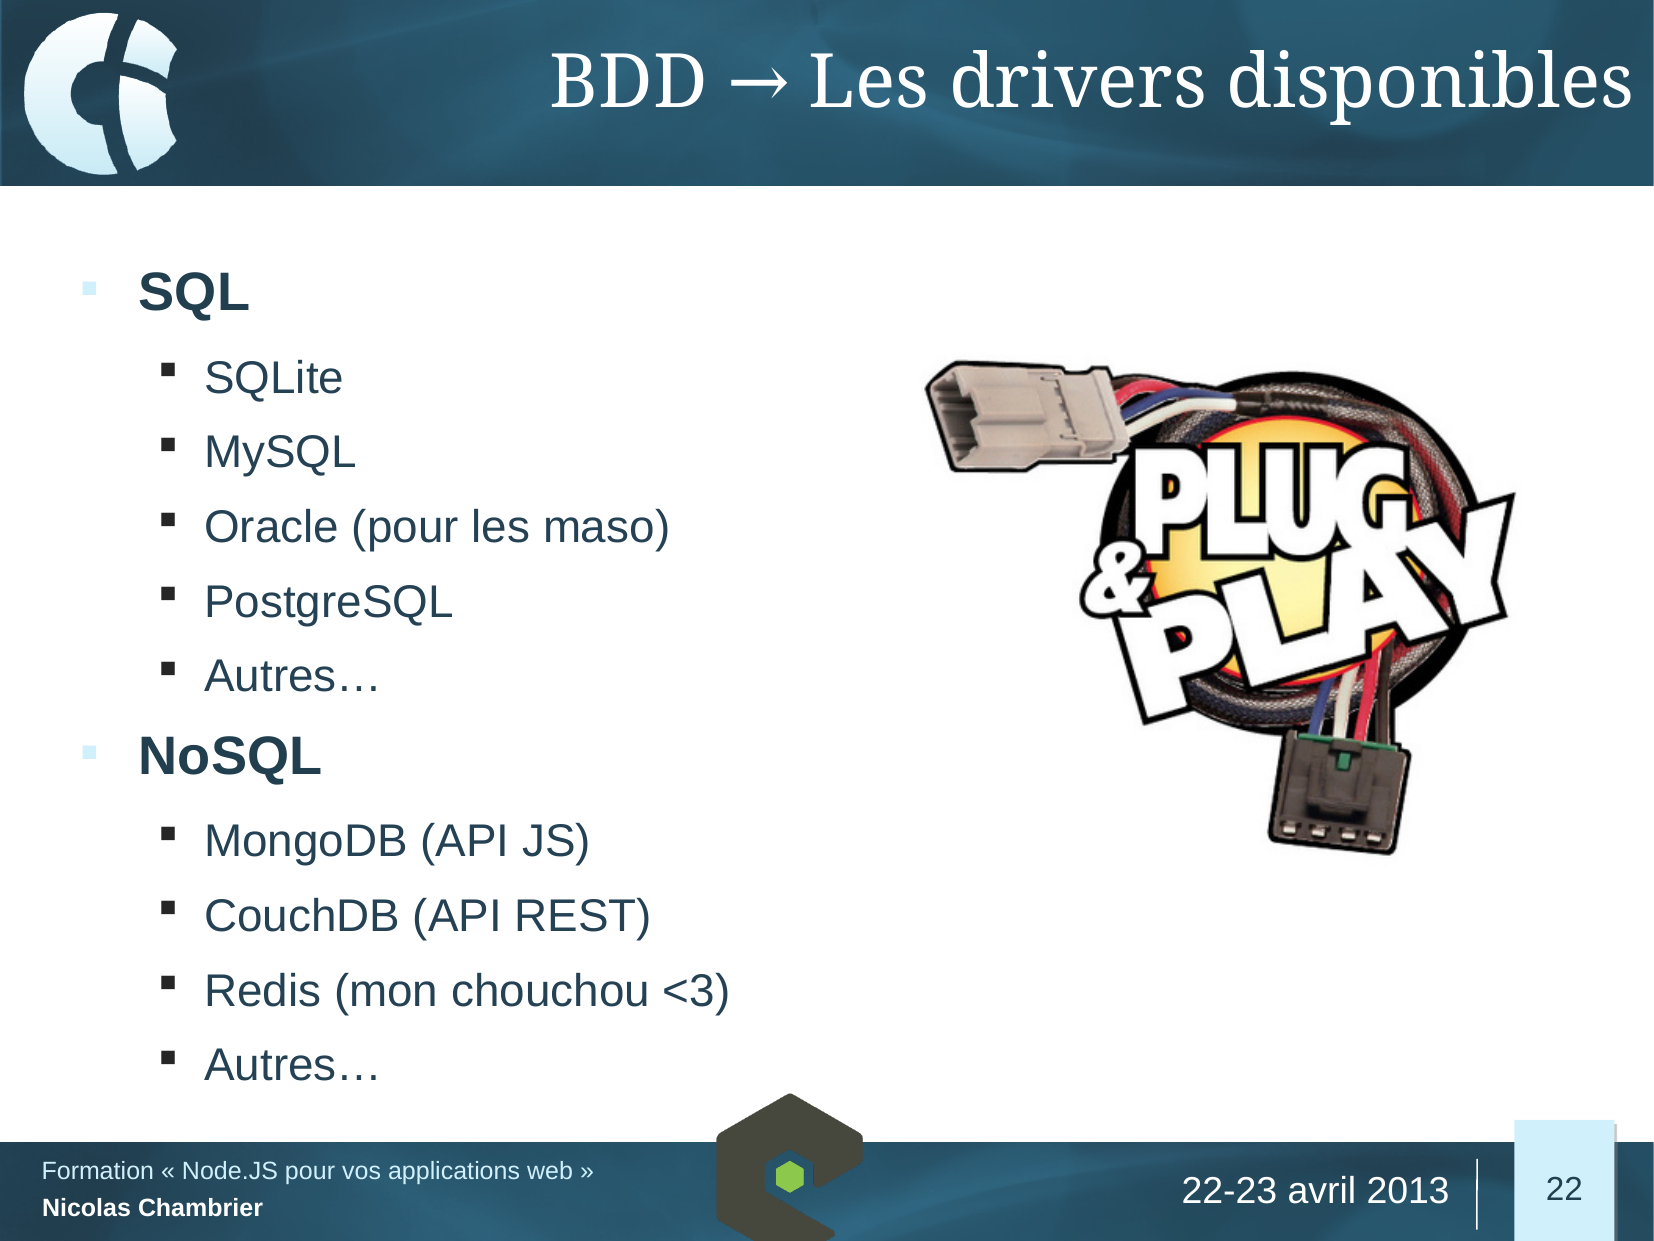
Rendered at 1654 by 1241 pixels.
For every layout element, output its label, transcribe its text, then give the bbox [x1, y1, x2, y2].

title BDD → Les drivers disponibles [226, 32, 1654, 133]
picture [909, 330, 1535, 873]
picture [0, 0, 221, 187]
picture [716, 1108, 863, 1241]
list SQL SQLite MySQL Oracle (pour les maso) PostgreSQL Autres… NoSQL MongoDB (API JS) CouchDB (API REST) Redis (mon chouchou <3) Autres… [82, 257, 1570, 1108]
